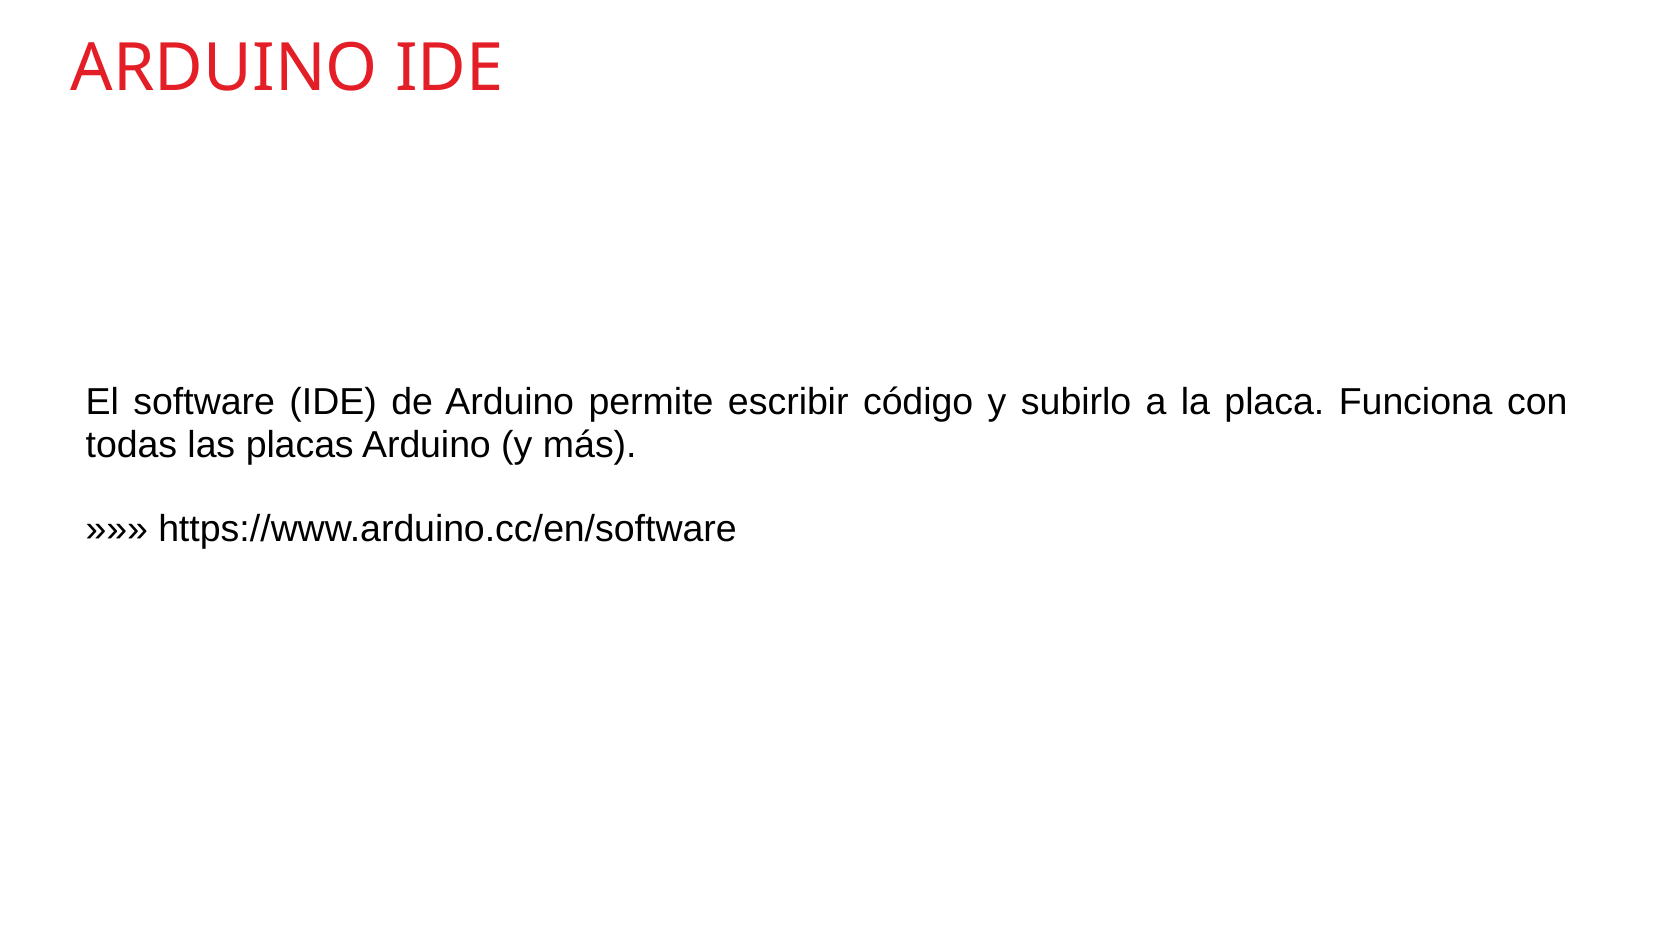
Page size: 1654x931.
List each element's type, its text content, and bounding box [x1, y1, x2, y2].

title ARDUINO IDE [70, 11, 1347, 118]
text_box El software (IDE) de Arduino permite escribir código y subirlo a la placa. Funciona con todas las placas Arduino (y más). »»» https://www.arduino.cc/en/software [70, 373, 1583, 557]
